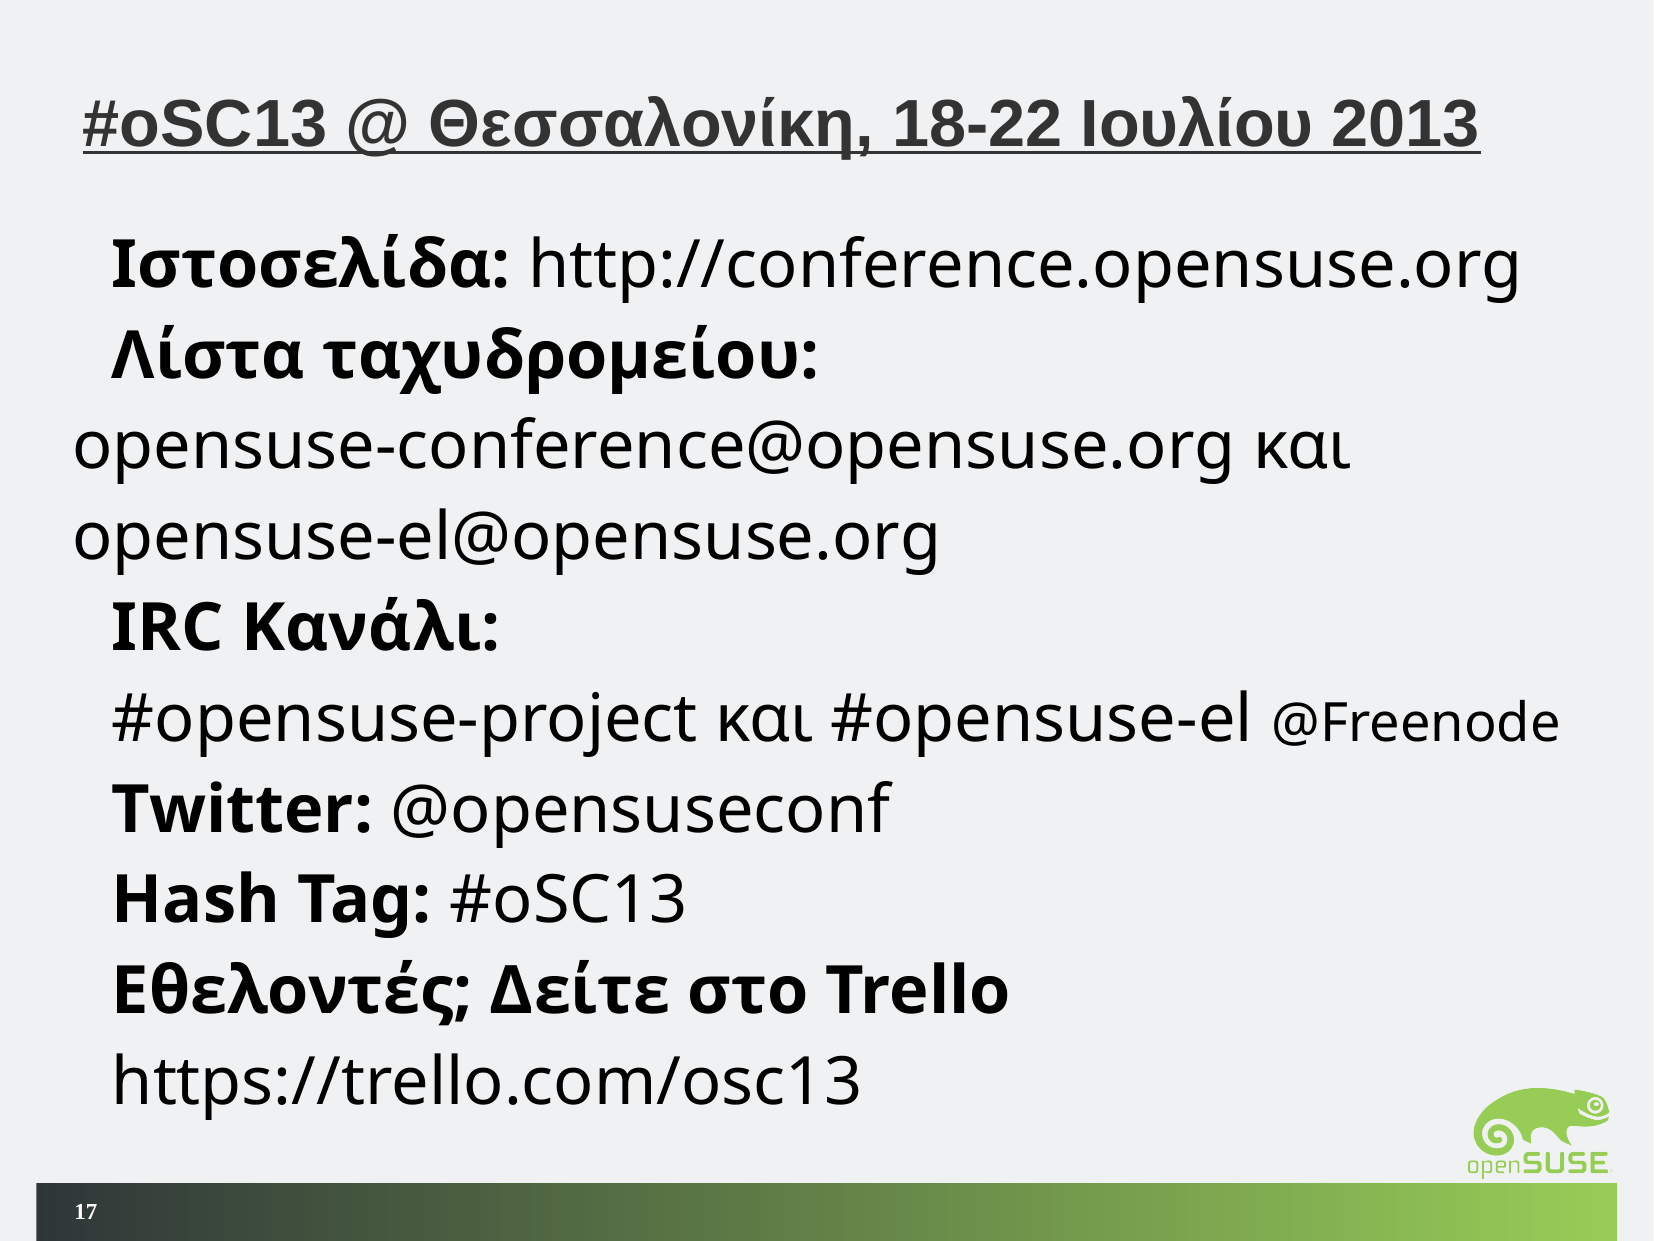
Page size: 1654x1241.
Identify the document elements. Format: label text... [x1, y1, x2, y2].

text_box Ιστοσελίδα: http://conference.opensuse.org Λίστα ταχυδρομείου: opensuse-conference@opensuse.org και opensuse-el@opensuse.org IRC Κανάλι: #opensuse-project και #opensuse-el @Freenode Twitter: @opensuseconf Hash Tag: #oSC13 Εθελοντές; Δείτε στο Trello https://trello.com/osc13 [57, 208, 1633, 1143]
title #oSC13 @ Θεσσαλονίκη, 18-22 Ιουλίου 2013 [82, 49, 1571, 198]
picture [0, 0, 1654, 1241]
